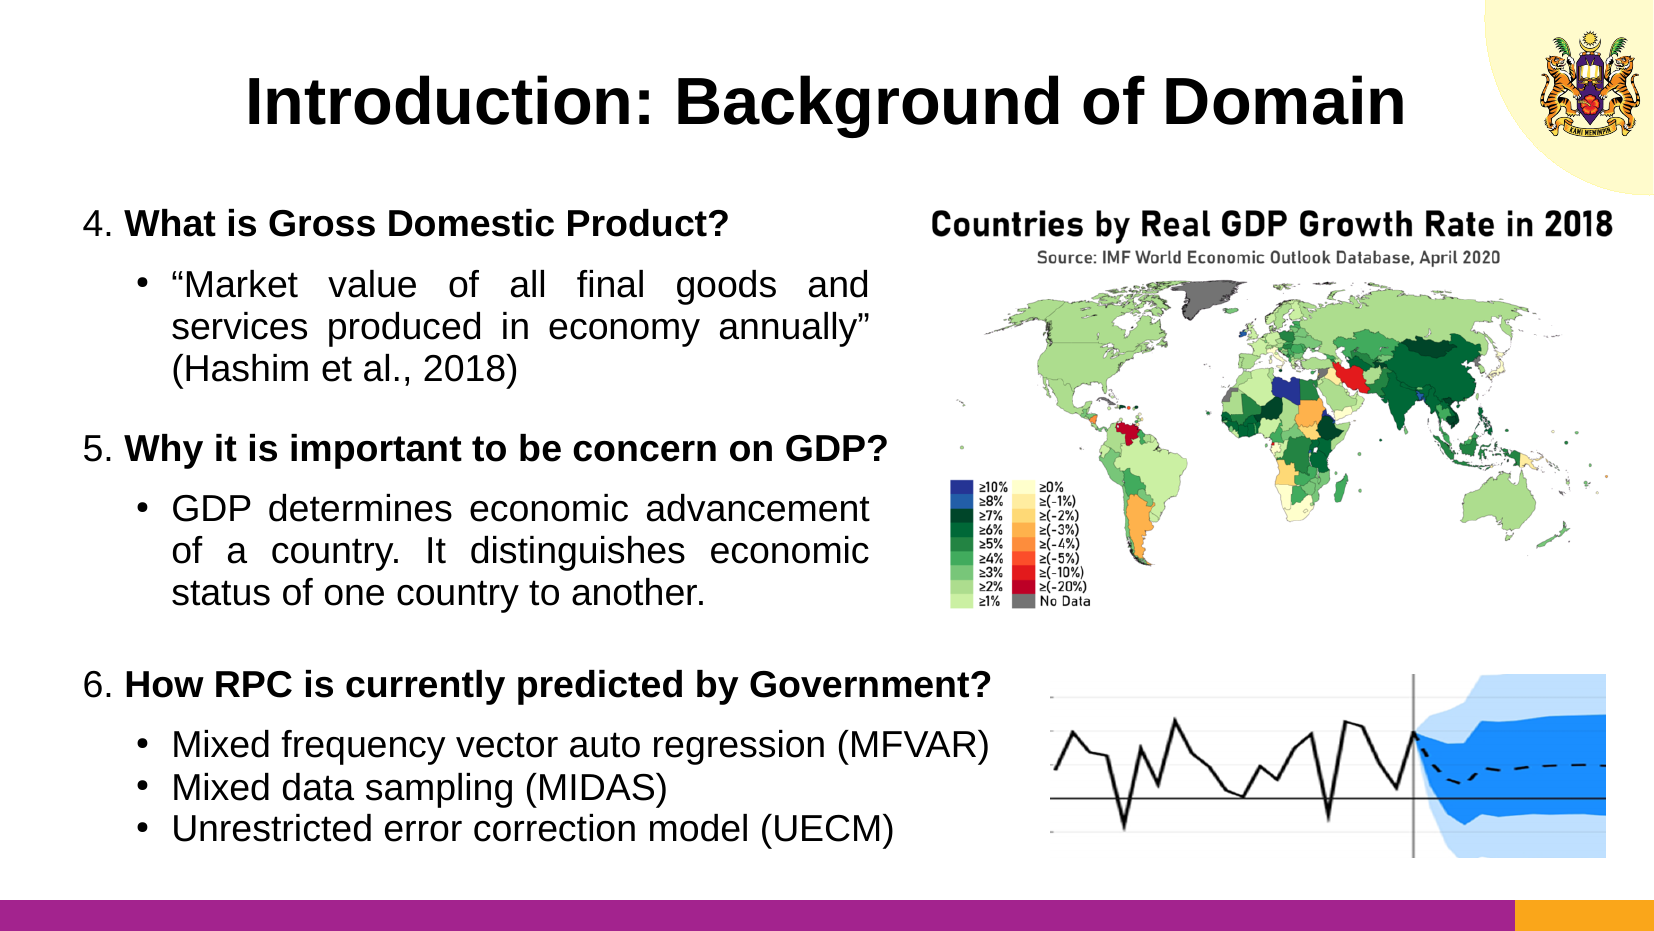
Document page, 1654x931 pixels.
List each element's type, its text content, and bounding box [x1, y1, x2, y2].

picture [915, 202, 1633, 635]
text_box 6. How RPC is currently predicted by Government? [82, 617, 1021, 753]
text_box Introduction: Background of Domain [82, 37, 1557, 166]
text_box Mixed frequency vector auto regression (MFVAR) Mixed data sampling (MIDAS) Unrestricted error correction model (UECM) [135, 681, 1051, 892]
picture [1540, 30, 1642, 137]
picture [1050, 674, 1606, 858]
text_box GDP determines economic advancement of a country. It distinguishes economic status of one country to another. [135, 445, 871, 656]
text_box “Market value of all final goods and services produced in economy annually” (Hashim et al., 2018) [135, 221, 871, 380]
text_box [1484, 0, 1654, 196]
text_box 5. Why it is important to be concern on GDP? [82, 380, 915, 516]
text_box [0, 900, 1654, 931]
text_box 4. What is Gross Domestic Product? [82, 156, 946, 292]
